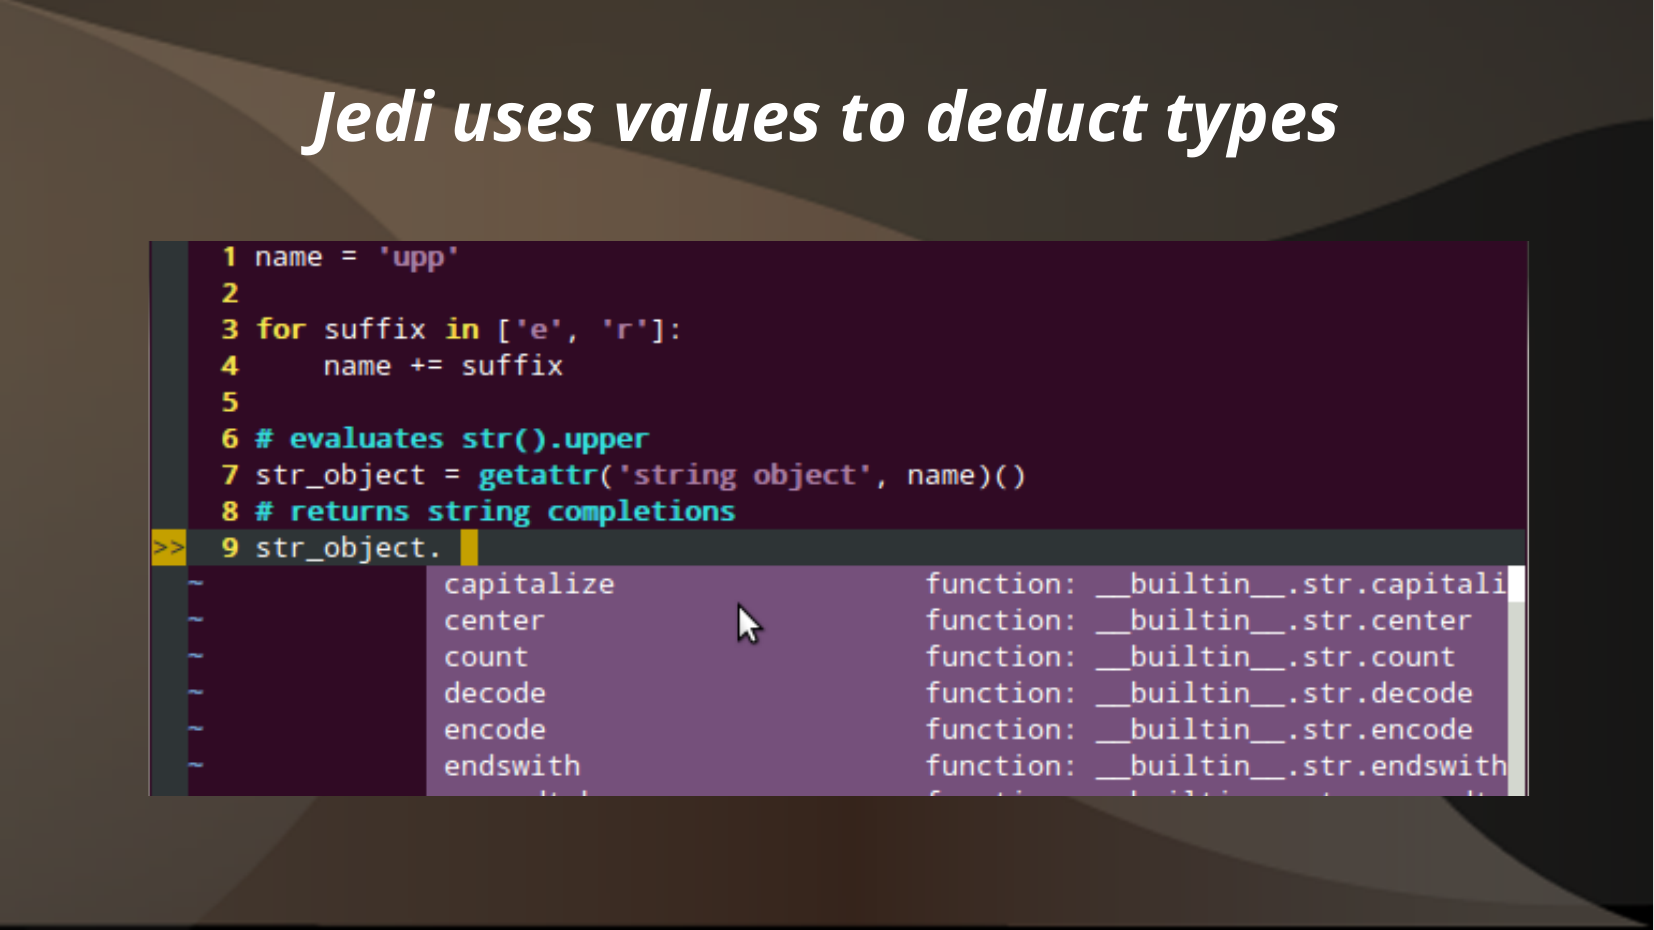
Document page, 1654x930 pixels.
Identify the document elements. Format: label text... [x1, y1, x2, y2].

title Jedi uses values to deduct types [82, 36, 1571, 193]
picture [0, 0, 1654, 930]
